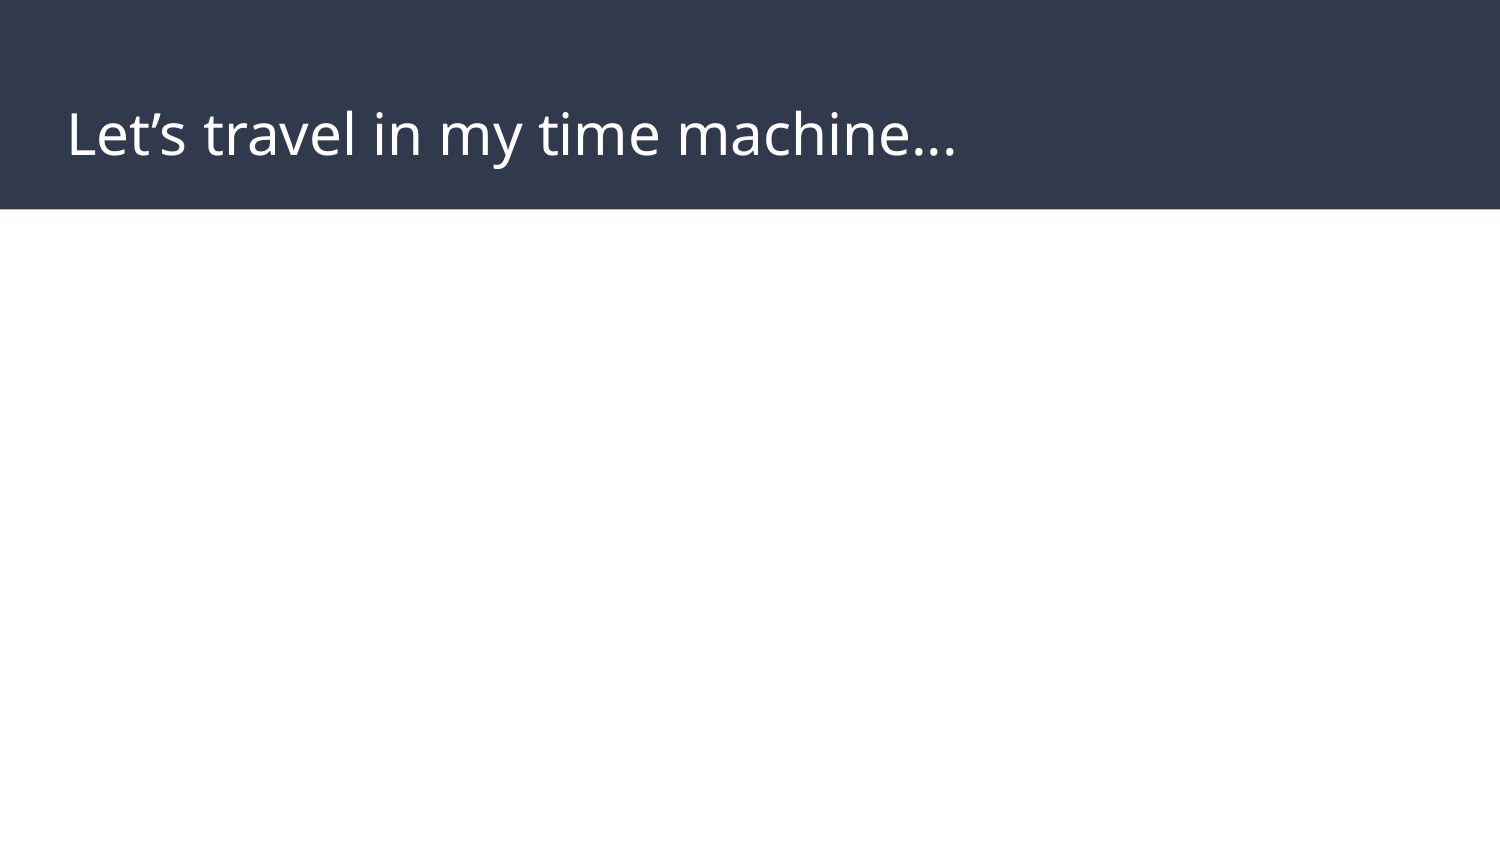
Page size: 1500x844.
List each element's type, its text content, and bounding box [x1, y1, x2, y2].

title Let’s travel in my time machine... [51, 82, 1449, 185]
